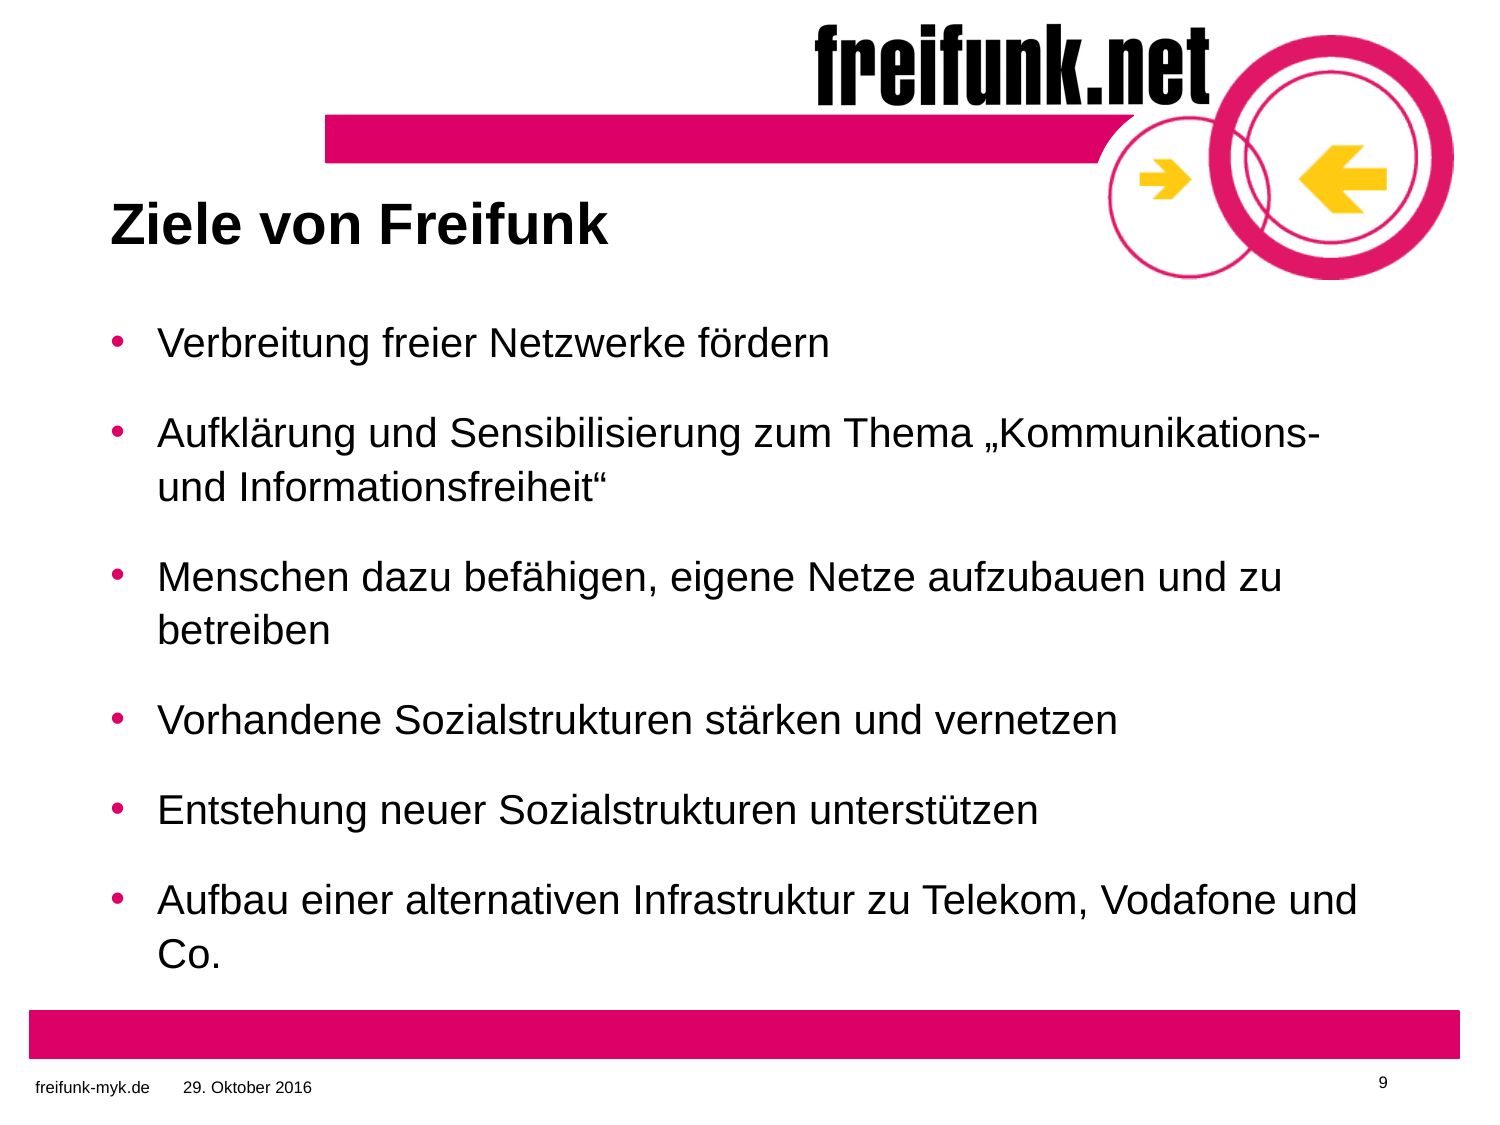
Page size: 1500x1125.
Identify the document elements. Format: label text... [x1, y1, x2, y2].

picture [816, 24, 1454, 280]
title Ziele von Freifunk [110, 160, 1093, 282]
list Verbreitung freier Netzwerke fördern Aufklärung und Sensibilisierung zum Thema „Kommunikations- und Informationsfreiheit“ Menschen dazu befähigen, eigene Netze aufzubauen und zu betreiben Vorhandene Sozialstrukturen stärken und vernetzen Entstehung neuer Sozialstrukturen unterstützen Aufbau einer alternativen Infrastruktur zu Telekom, Vodafone und Co. [110, 312, 1392, 1000]
